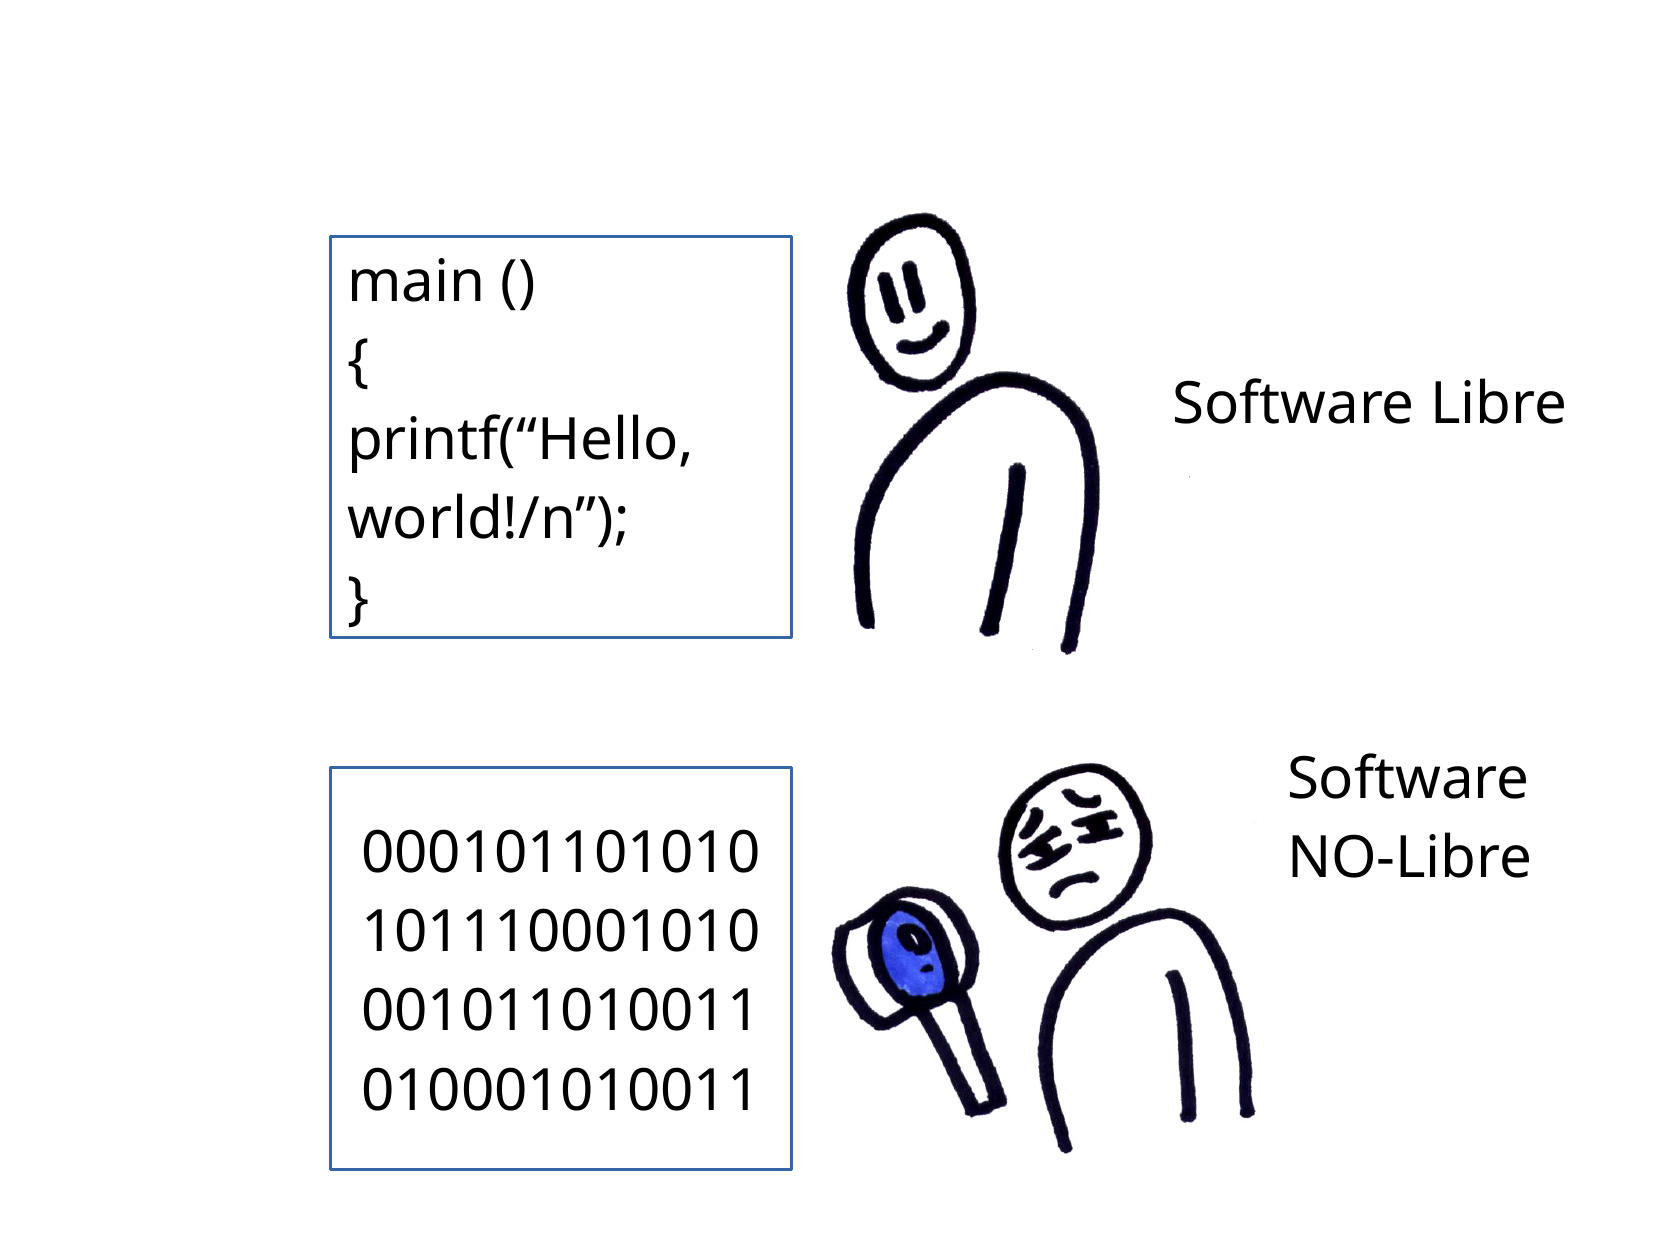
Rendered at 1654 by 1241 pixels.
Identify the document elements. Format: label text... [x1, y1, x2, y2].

text_box 000101101010 101110001010 001011010011 010001010011 [330, 767, 792, 1170]
text_box Software NO-Libre [1272, 728, 1619, 879]
text_box Software Libre [1157, 354, 1612, 437]
text_box main () { printf(“Hello, world!/n”); } [330, 236, 792, 638]
picture [784, 110, 1347, 1205]
